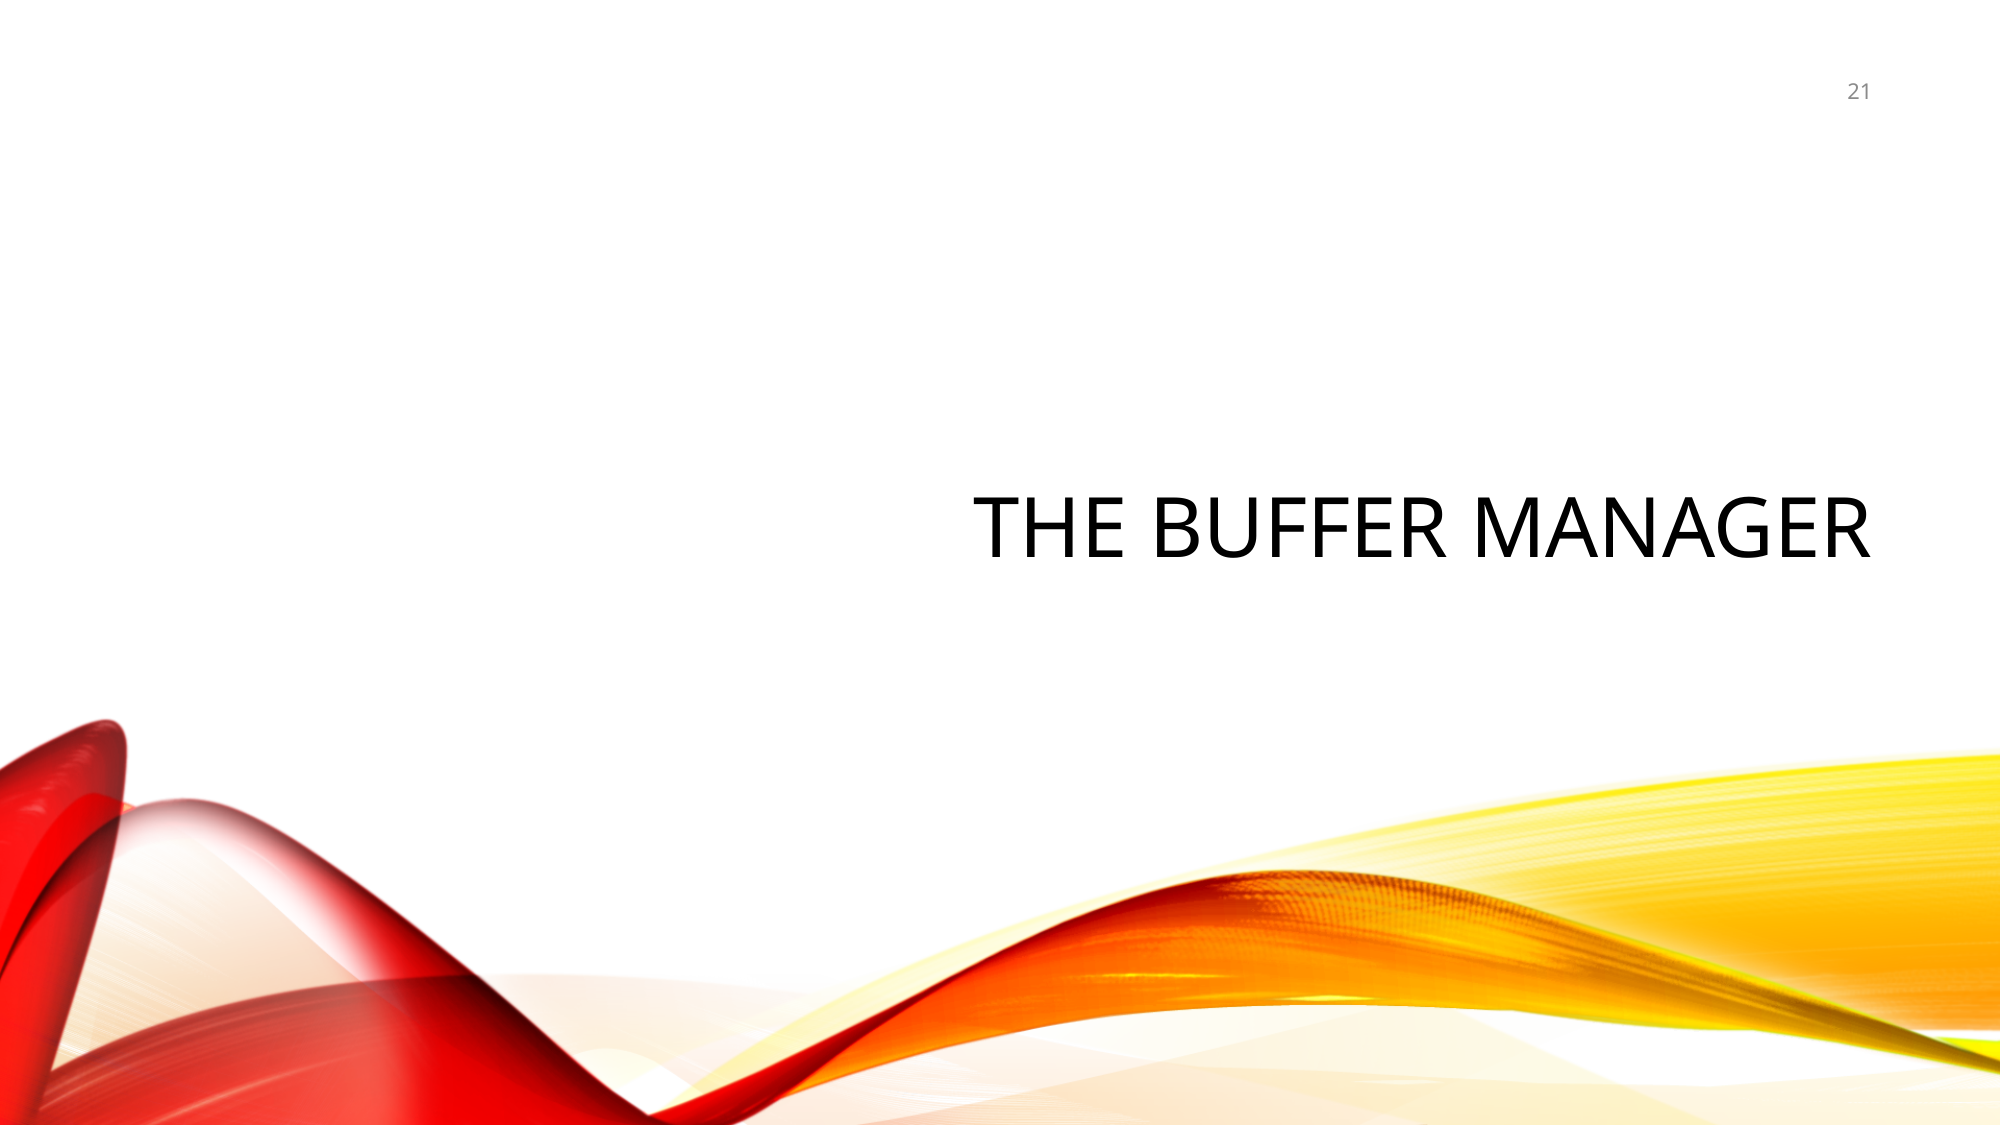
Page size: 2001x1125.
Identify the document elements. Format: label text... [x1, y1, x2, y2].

picture [0, 717, 2000, 1125]
slide_number <number> [1781, 62, 1888, 123]
title The buffer manager [112, 123, 1888, 584]
